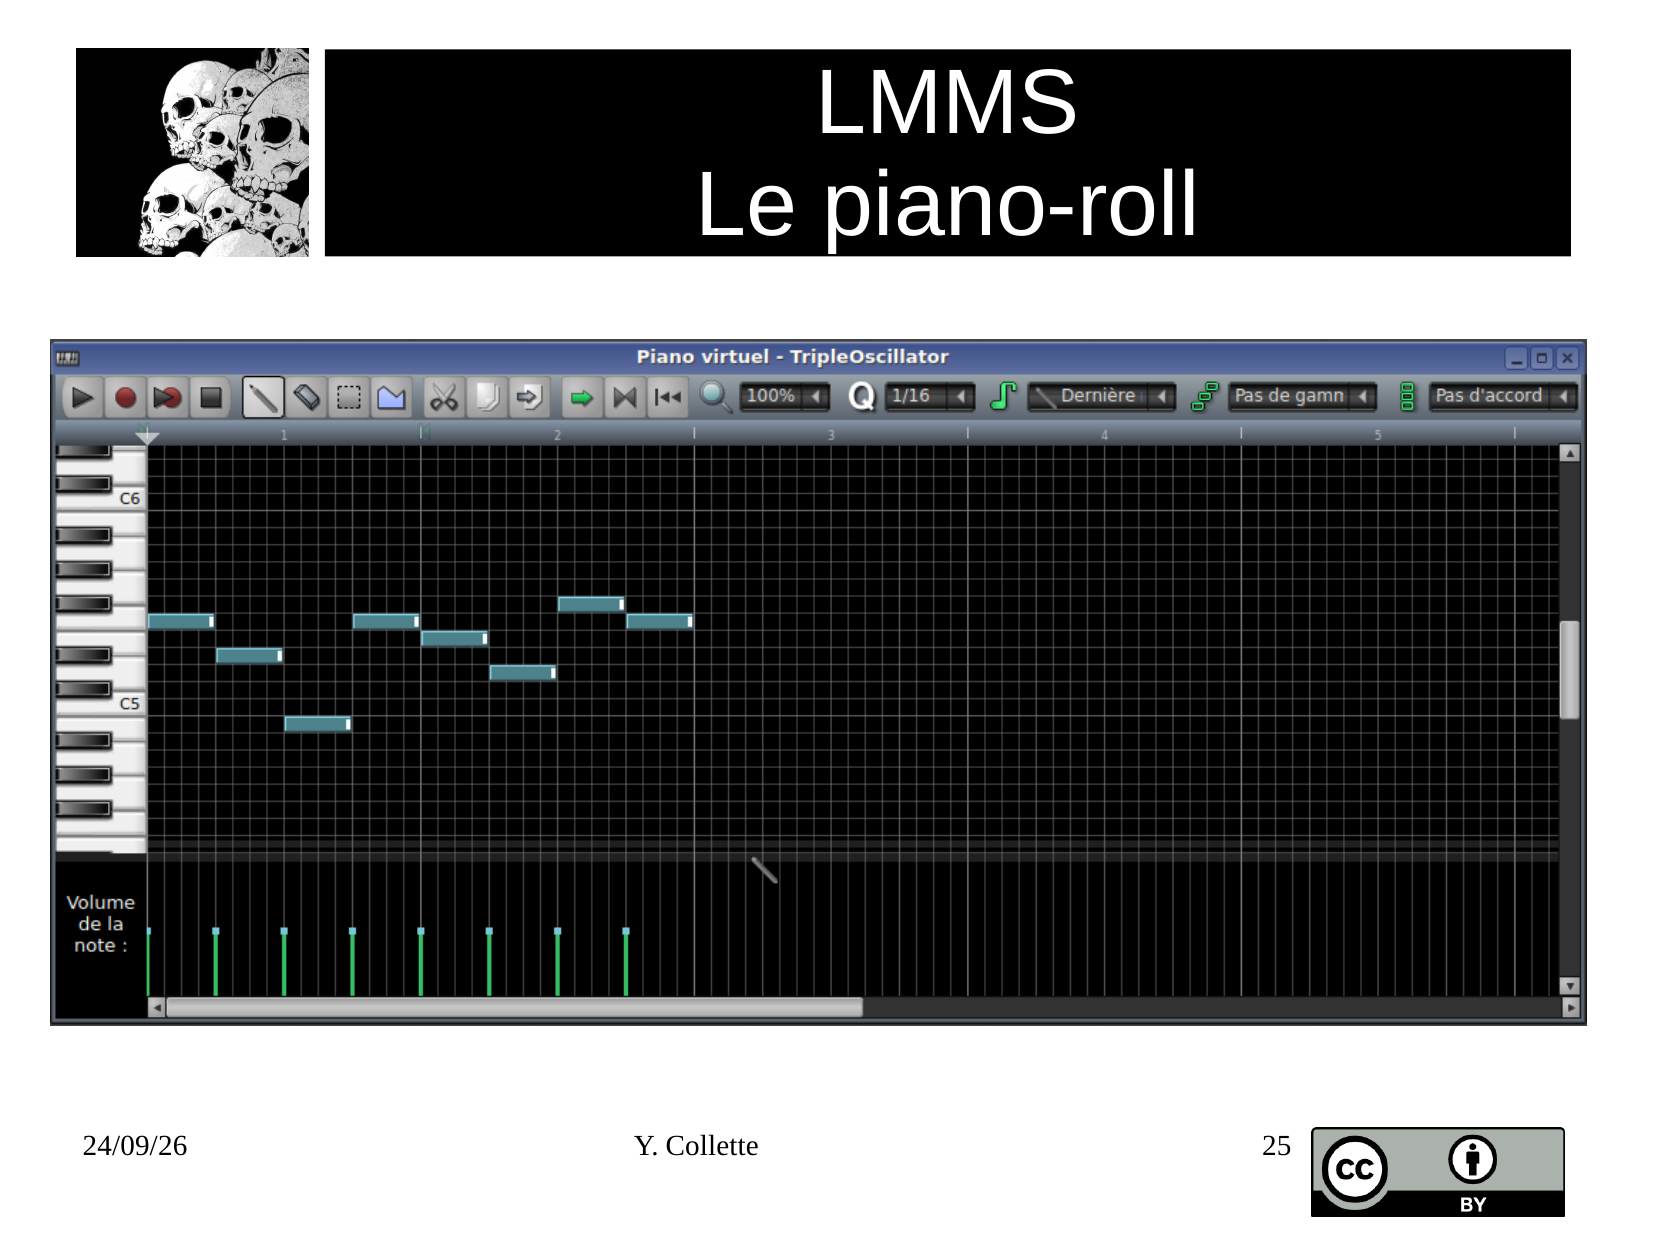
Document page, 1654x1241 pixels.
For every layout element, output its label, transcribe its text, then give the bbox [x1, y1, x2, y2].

title LMMS Le piano-roll [324, 49, 1571, 257]
picture [1311, 1127, 1565, 1217]
picture [76, 48, 309, 257]
picture [50, 339, 1587, 1026]
